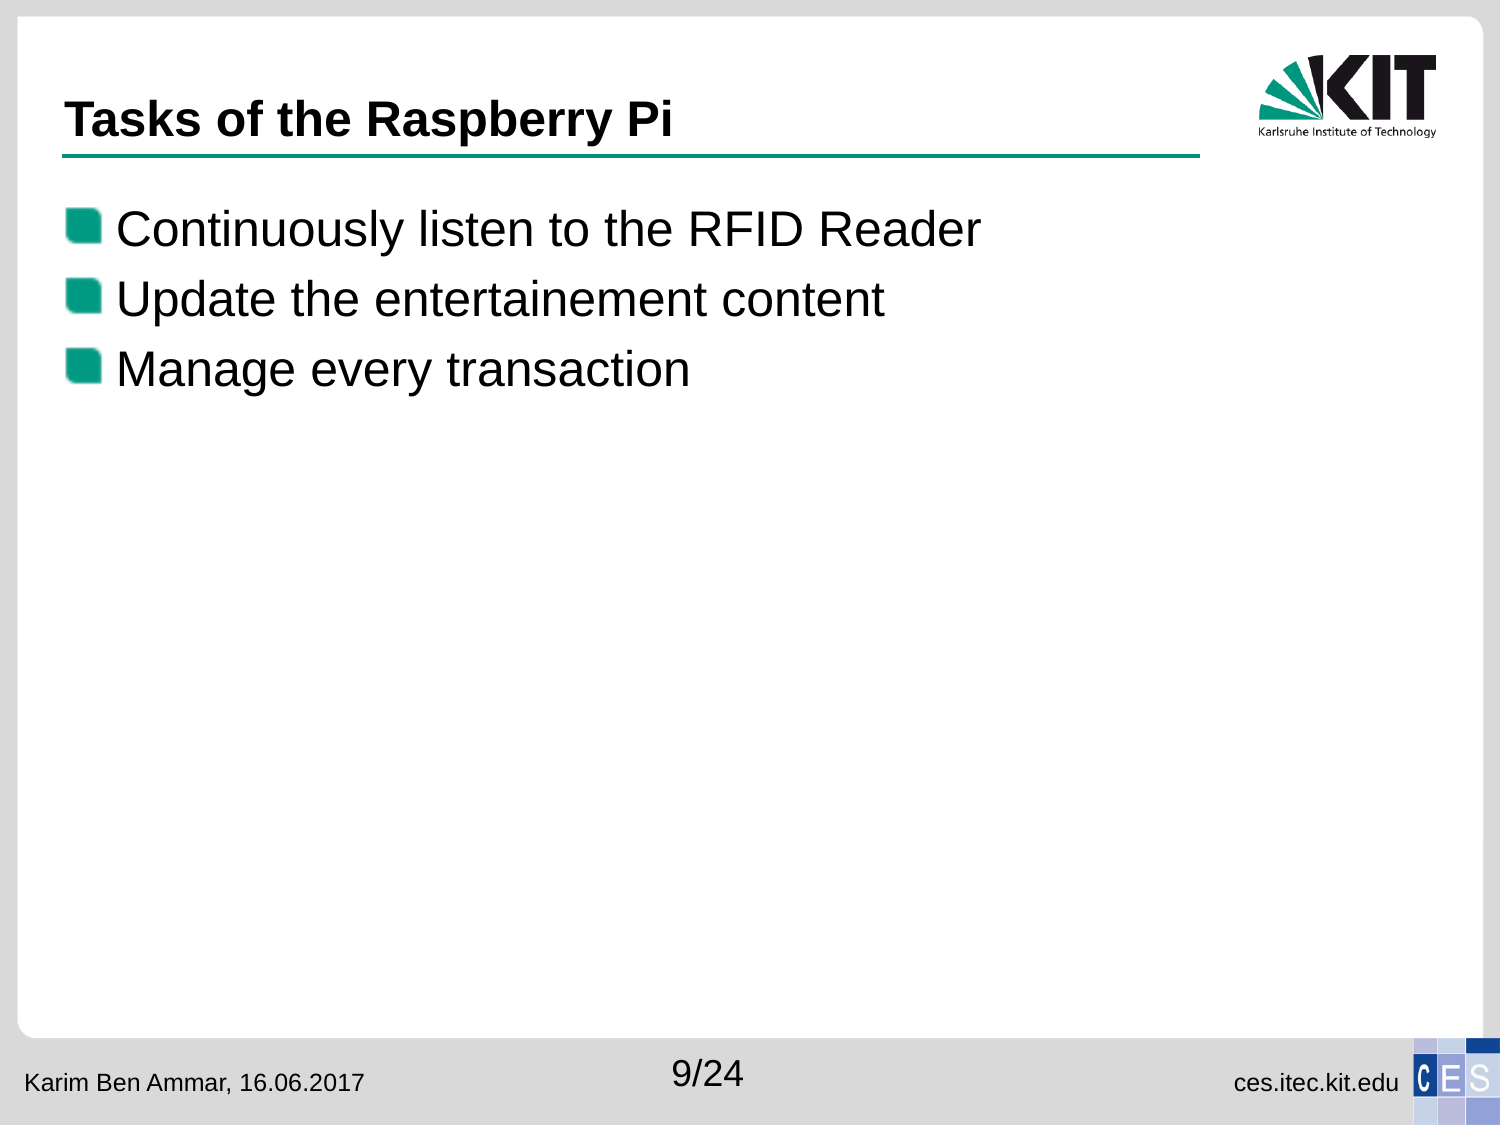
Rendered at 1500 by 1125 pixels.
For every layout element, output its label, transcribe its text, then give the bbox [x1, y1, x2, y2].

picture [0, 0, 1500, 1125]
text_box 9/24 [656, 1045, 775, 1117]
list Continuously listen to the RFID Reader Update the entertainement content Manage every transaction [64, 196, 1426, 1000]
title Tasks of the Raspberry Pi [64, 54, 1198, 147]
